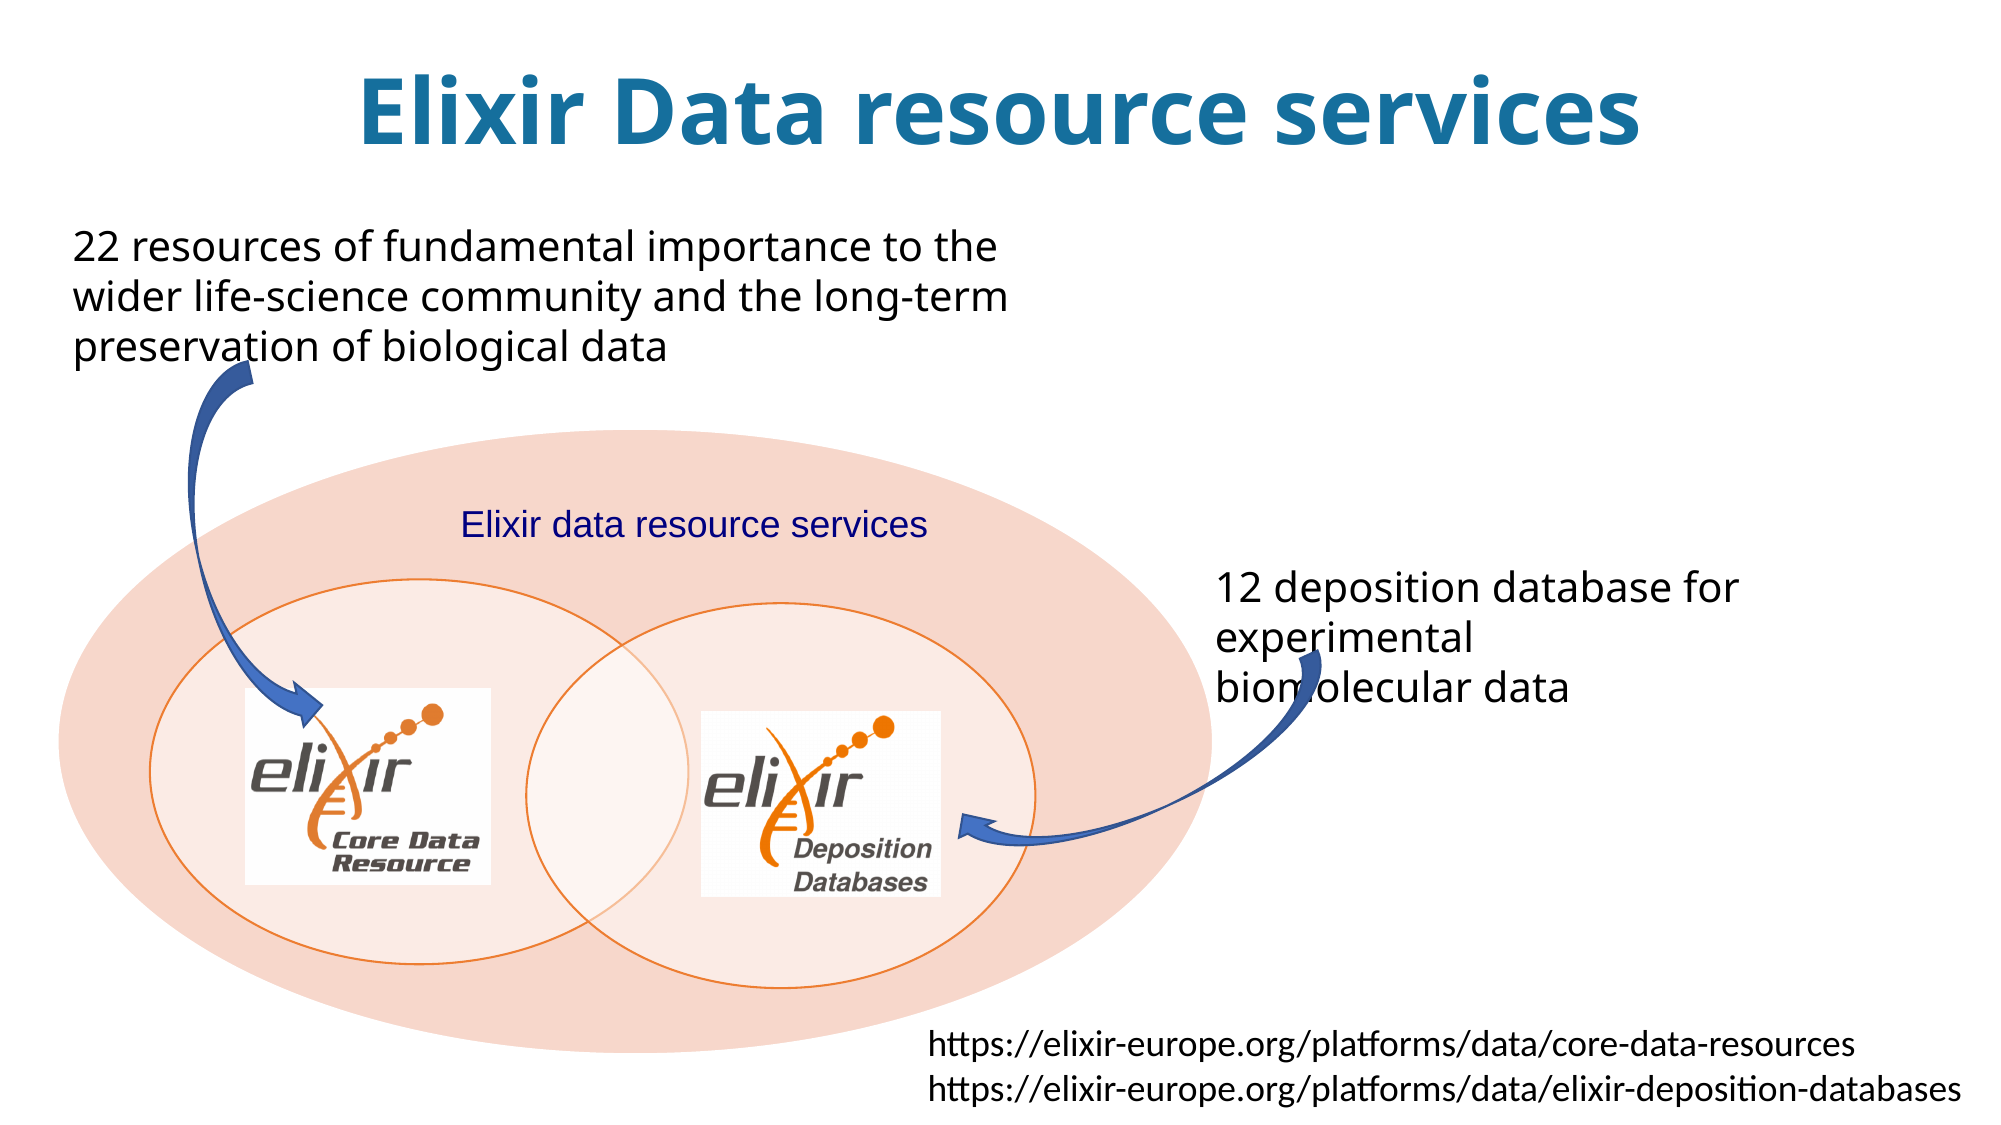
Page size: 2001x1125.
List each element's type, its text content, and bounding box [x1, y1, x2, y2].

picture [701, 711, 941, 897]
text_box 12 deposition database for experimental biomolecular data [1199, 552, 1937, 719]
text_box Elixir data resource services [445, 492, 959, 553]
picture [245, 688, 491, 885]
text_box https://elixir-europe.org/platforms/data/core-data-resources https://elixir-europe.org/platforms/data/elixir-deposition-databases [912, 1011, 2000, 1125]
text_box 22 resources of fundamental importance to the wider life-science community and the long-term preservation of biological data [57, 212, 1059, 378]
title Elixir Data resource services [137, 5, 1863, 224]
picture [284, 688, 296, 693]
text_box [57, 361, 1321, 1055]
